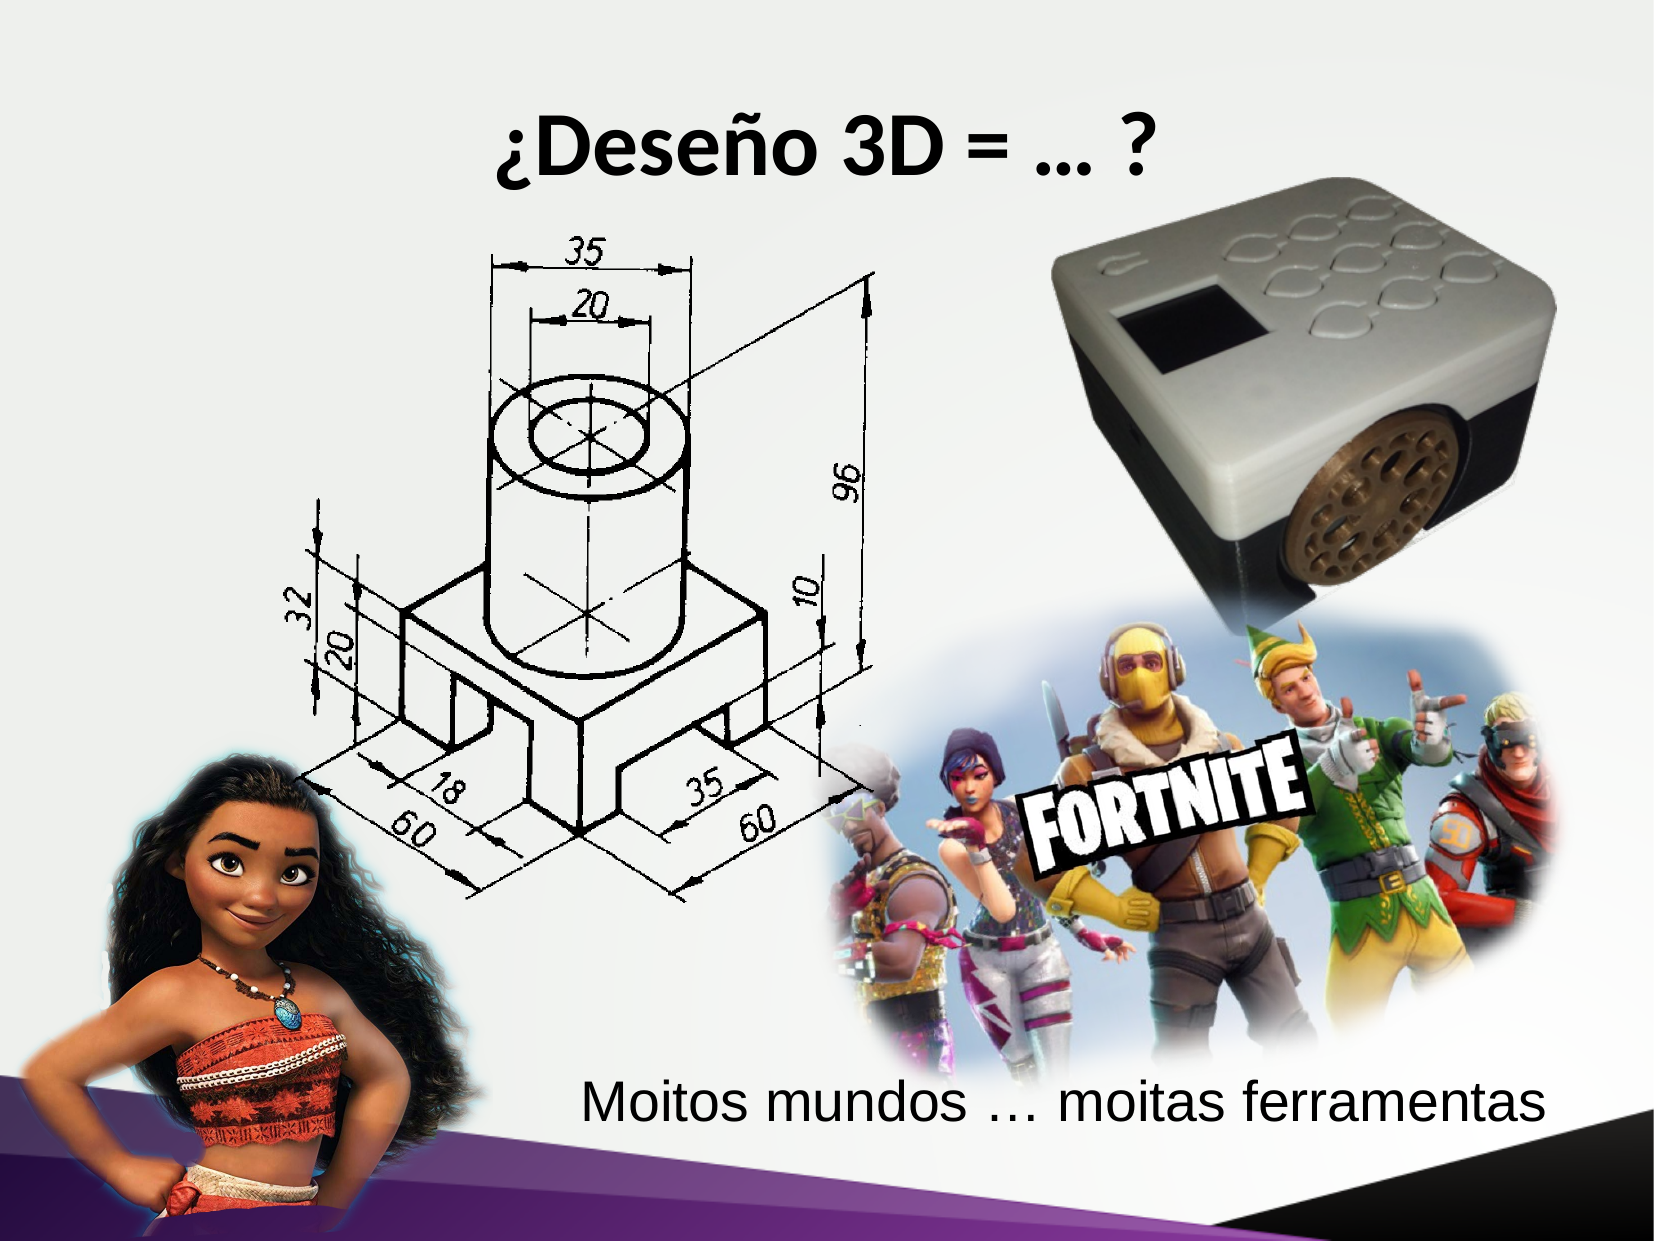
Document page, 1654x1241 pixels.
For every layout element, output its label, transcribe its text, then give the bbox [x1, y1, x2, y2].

list Moitos mundos … moitas ferramentas [519, 1069, 813, 1134]
picture [0, 0, 1654, 1241]
title ¿Deseño 3D = … ? [70, 45, 1583, 261]
list Moitos mundos … moitas ferramentas [1063, 1069, 1654, 1134]
